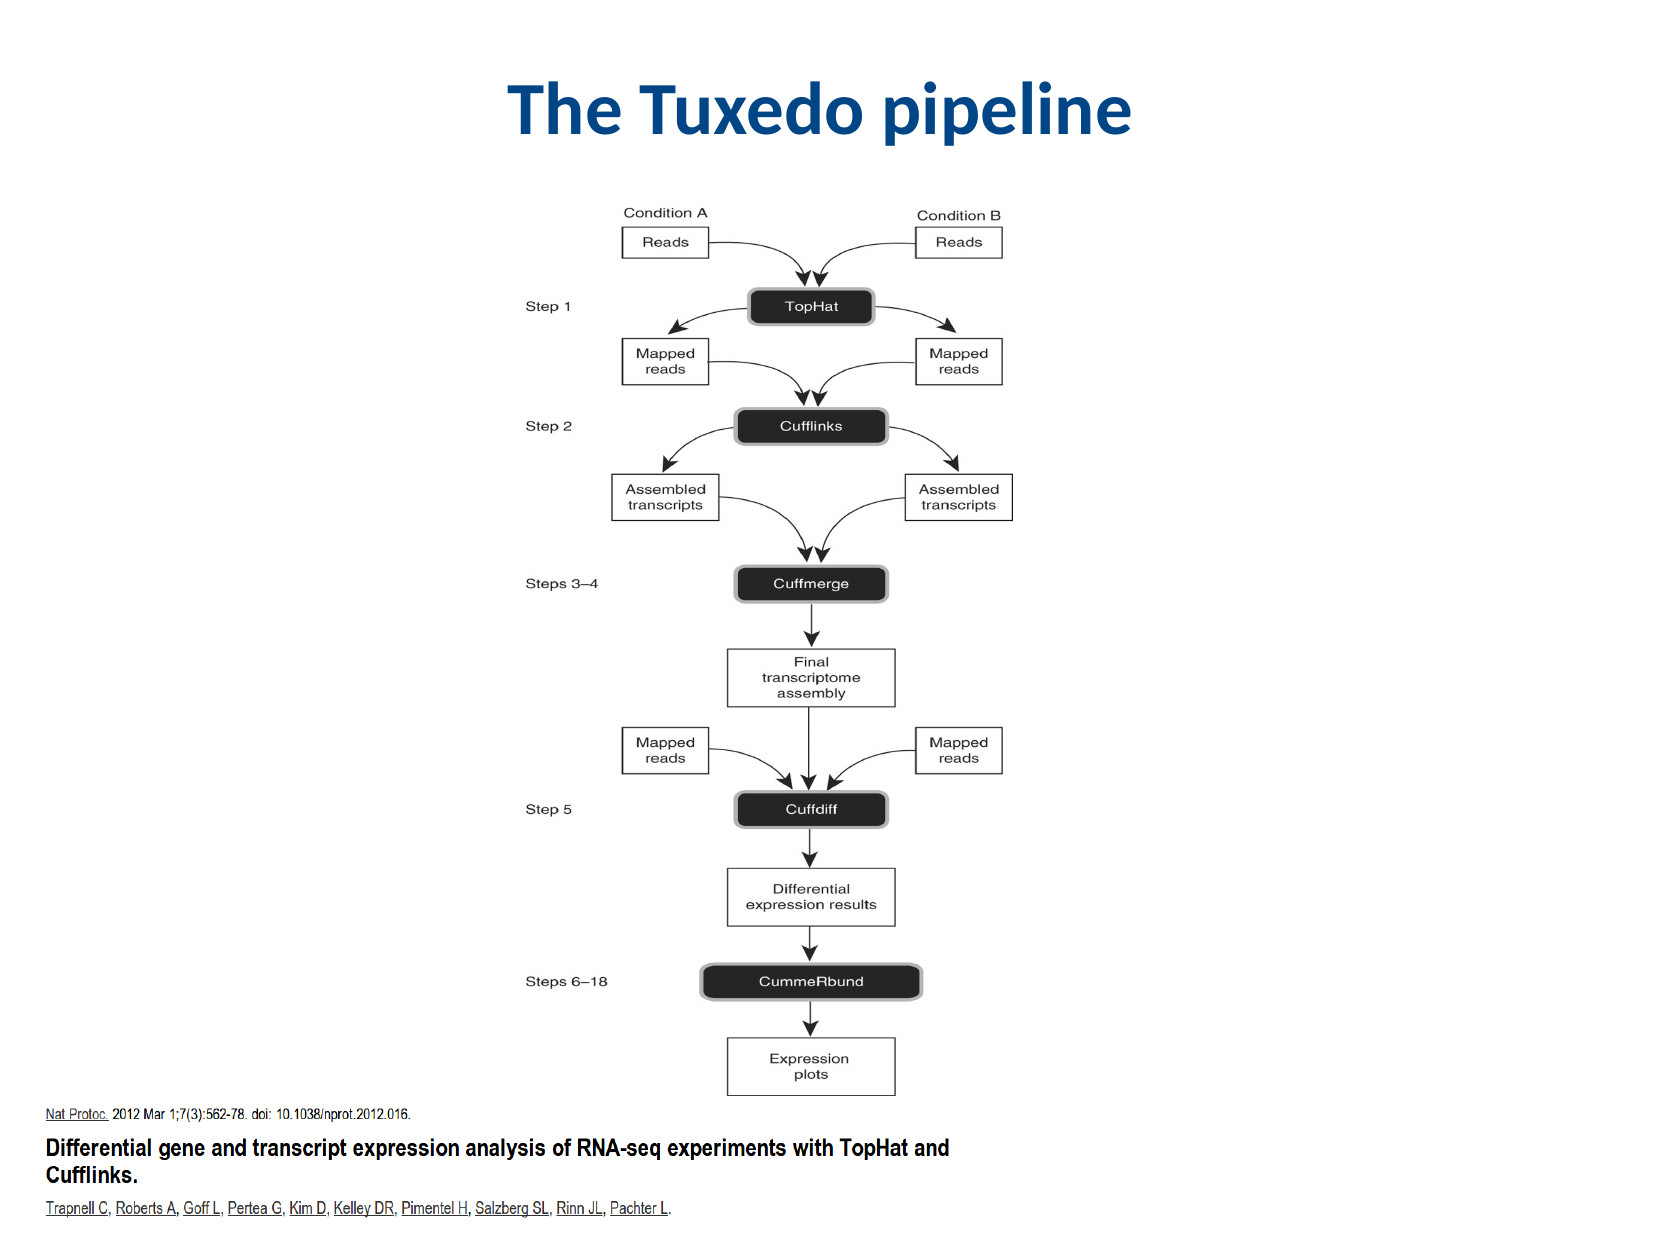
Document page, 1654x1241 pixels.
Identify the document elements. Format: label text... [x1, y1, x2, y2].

picture [525, 206, 1013, 1096]
title The Tuxedo pipeline [76, 11, 1565, 219]
picture [37, 1099, 973, 1227]
